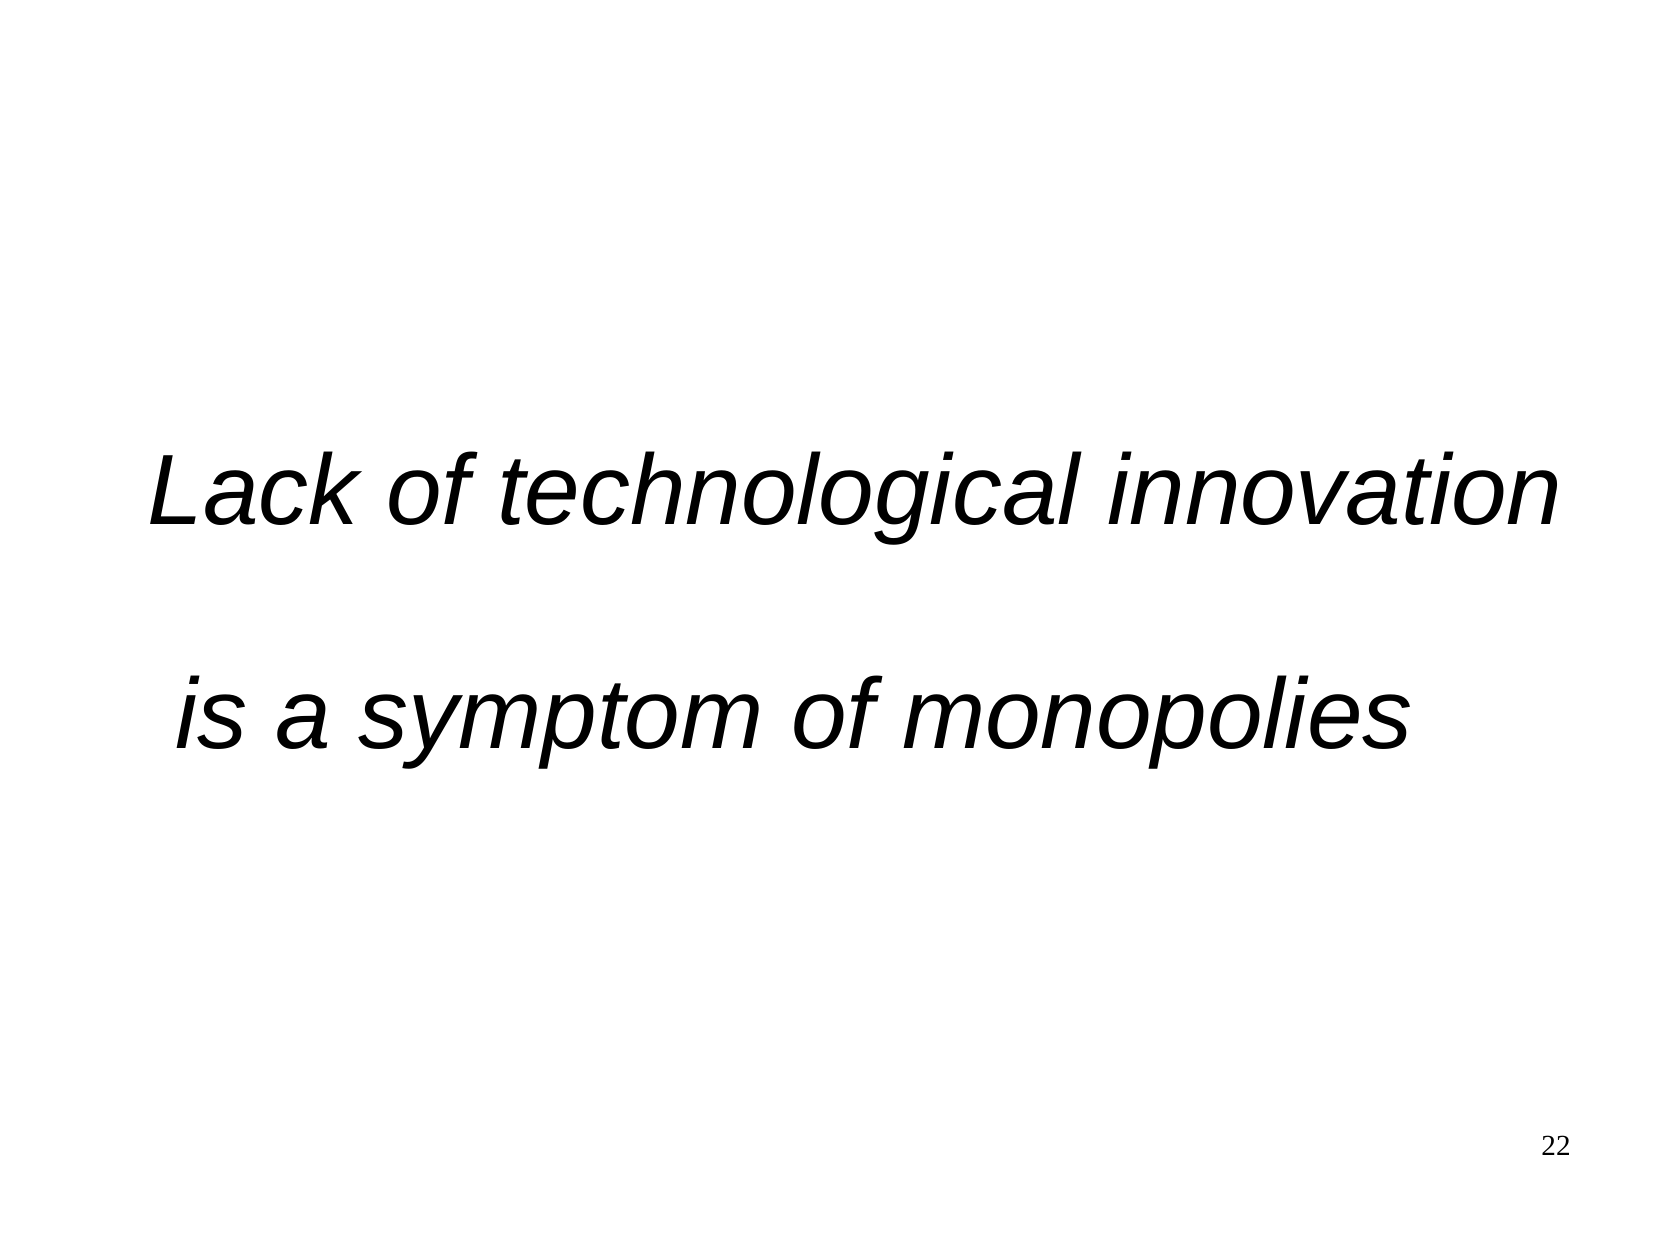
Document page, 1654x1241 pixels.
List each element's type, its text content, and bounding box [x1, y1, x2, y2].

title Lack of technological innovation is a symptom of monopolies [147, 434, 1565, 770]
